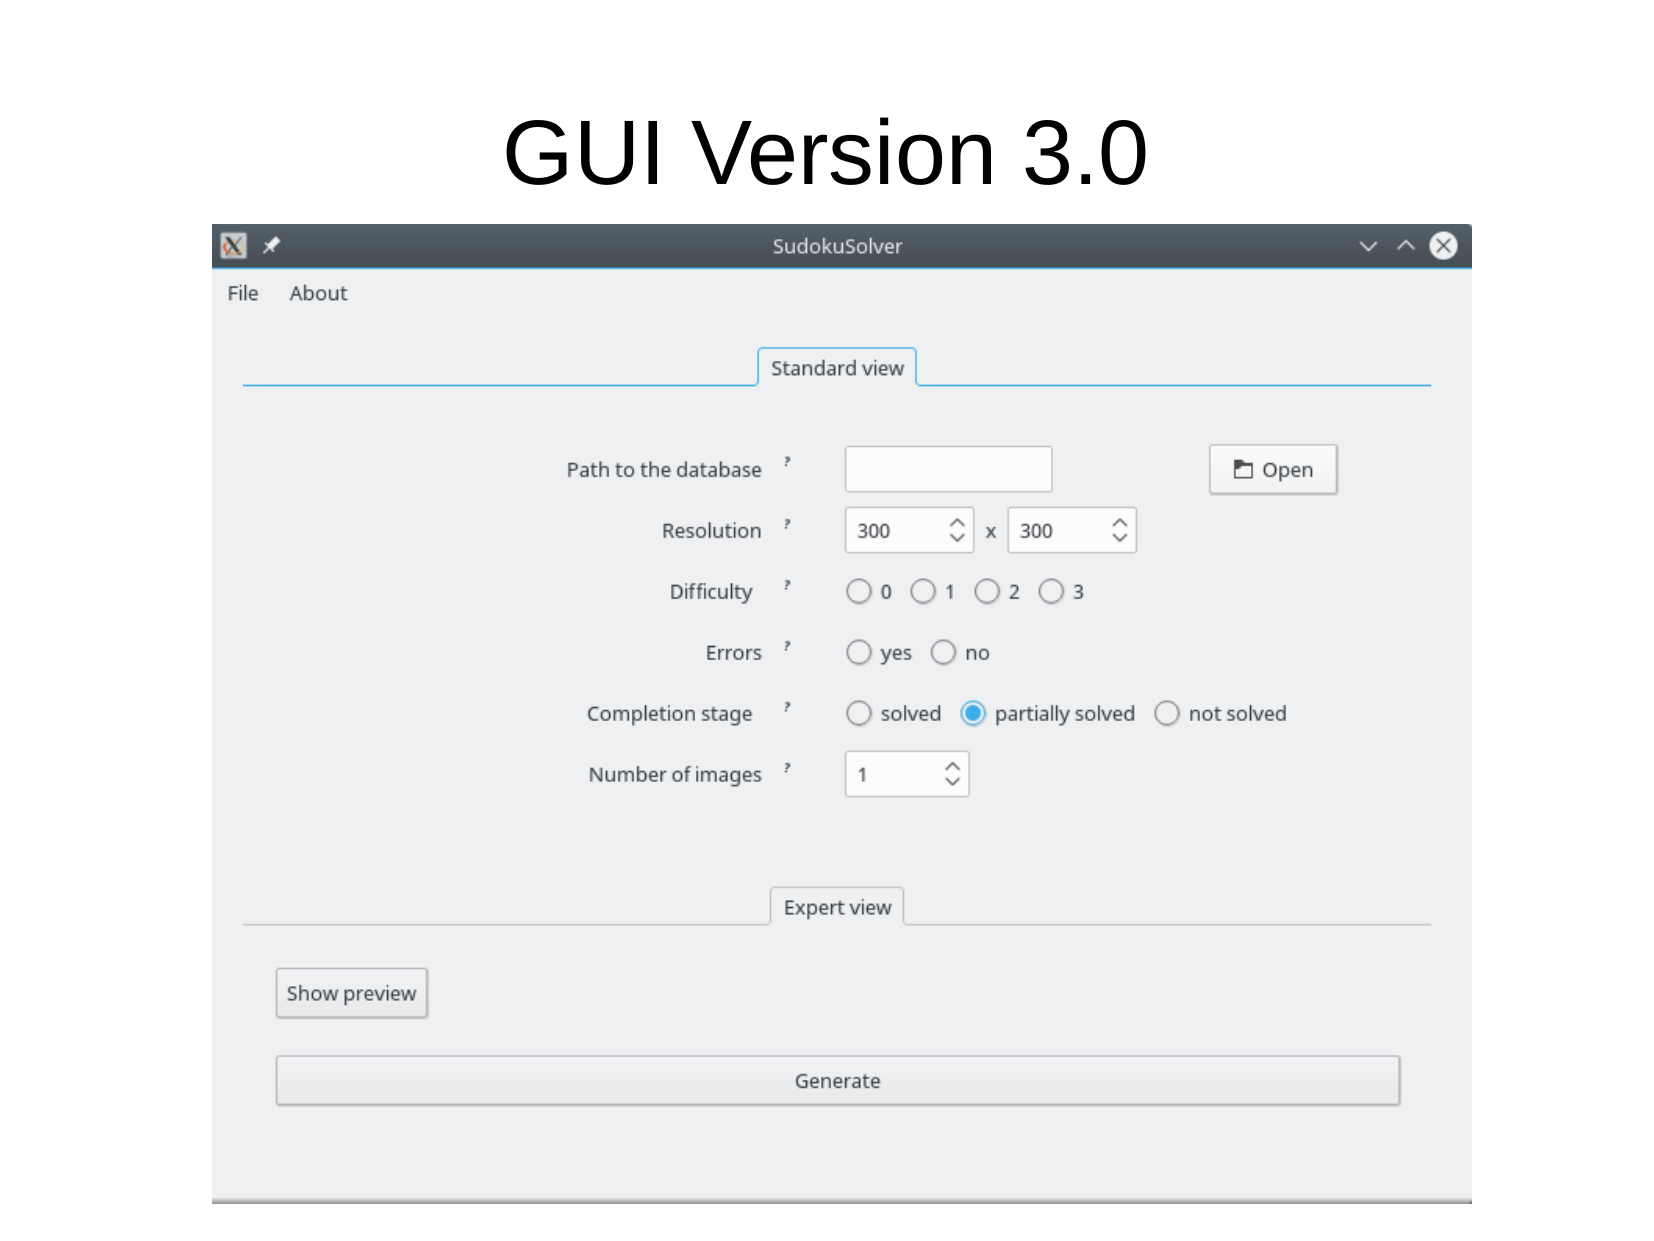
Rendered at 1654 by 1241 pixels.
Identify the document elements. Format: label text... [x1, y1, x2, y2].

title GUI Version 3.0 [82, 49, 1571, 257]
picture [212, 224, 1472, 1205]
